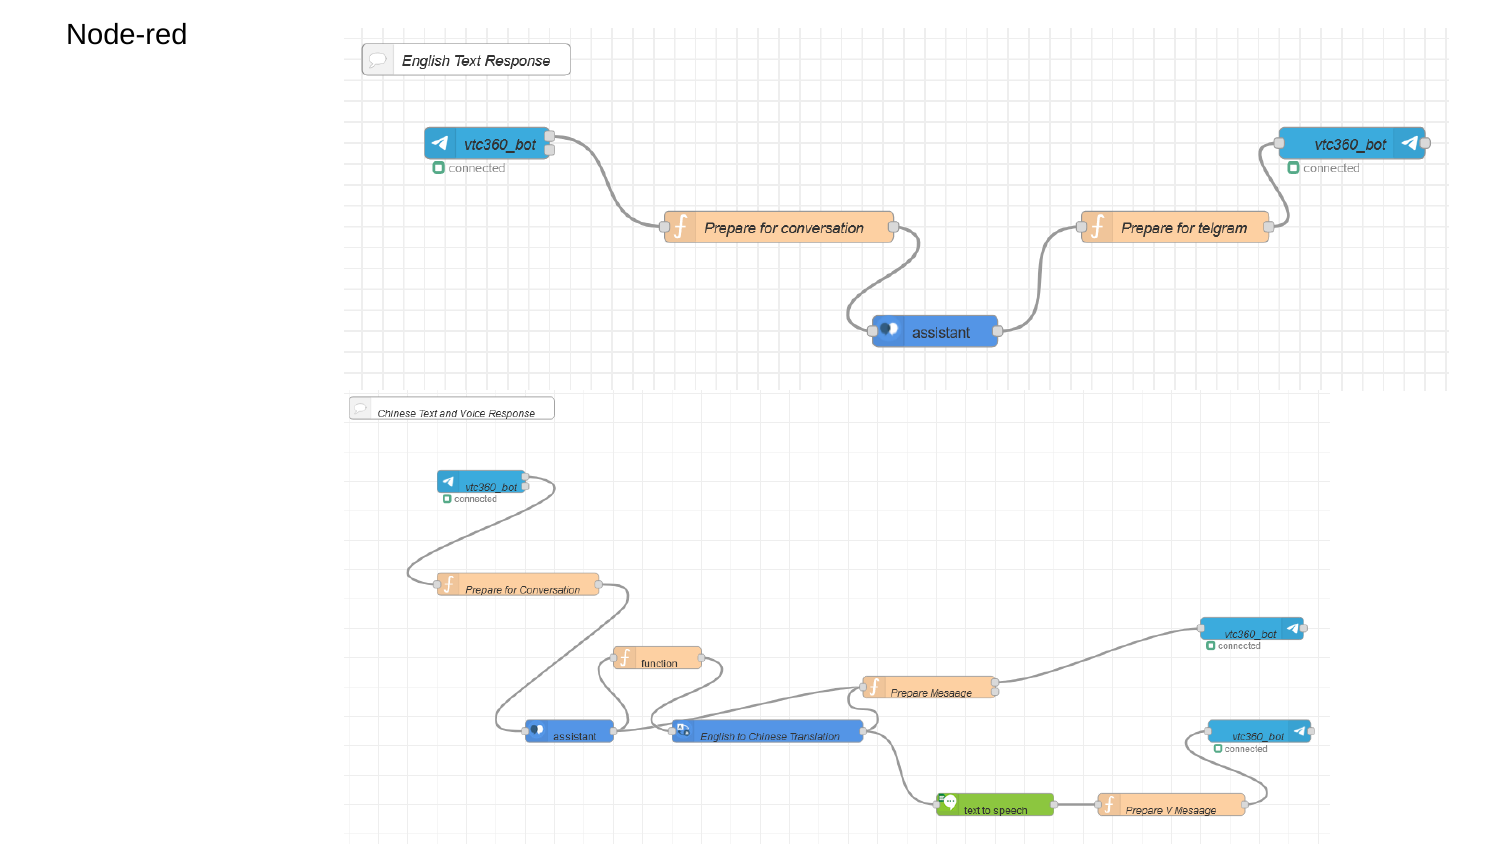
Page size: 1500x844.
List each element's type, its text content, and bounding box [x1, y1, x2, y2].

picture [344, 28, 1449, 844]
title Node-red [51, 0, 1449, 105]
